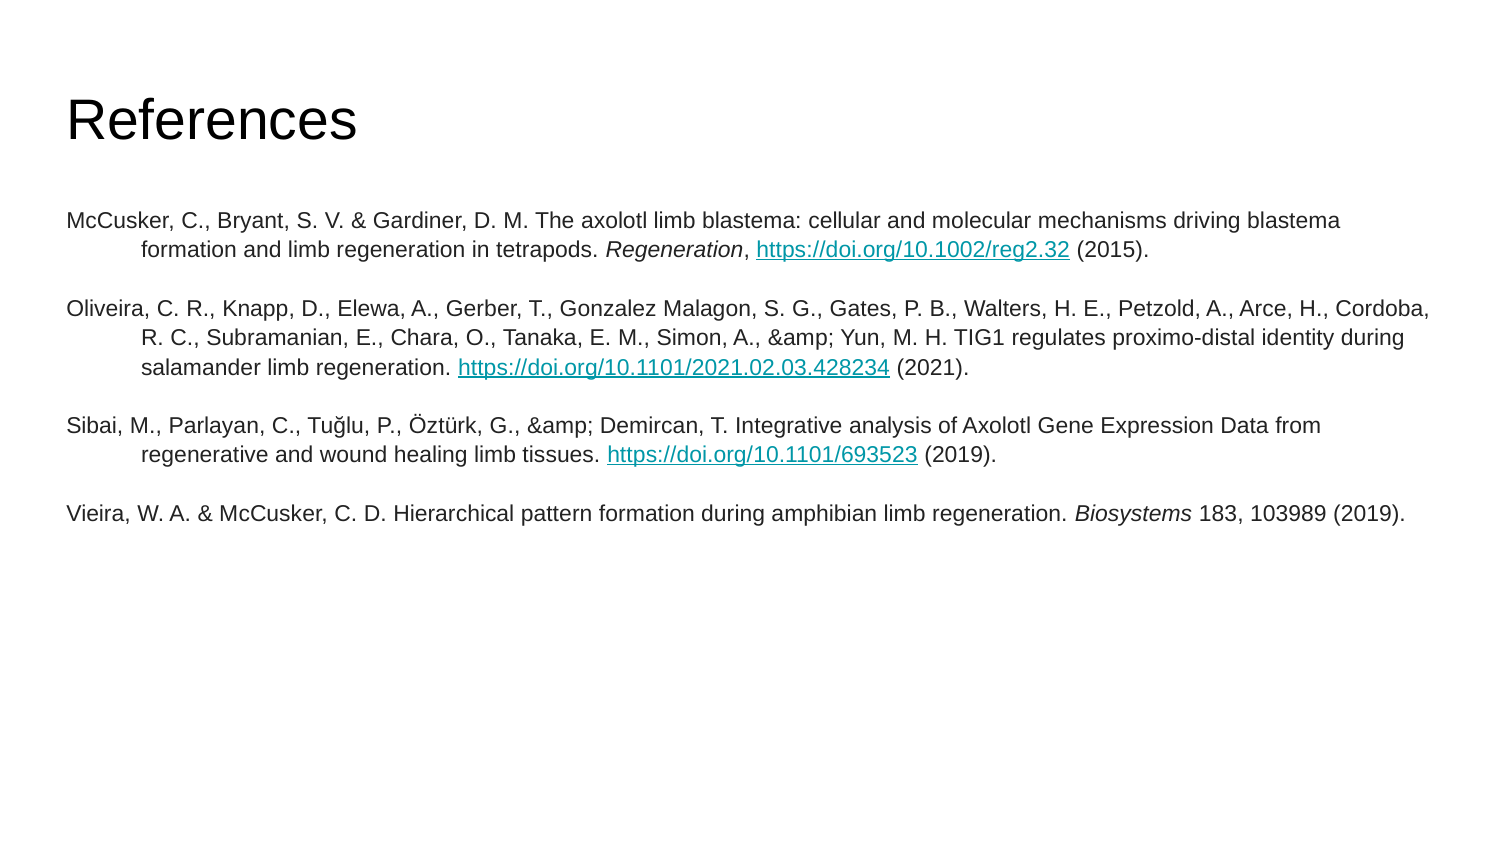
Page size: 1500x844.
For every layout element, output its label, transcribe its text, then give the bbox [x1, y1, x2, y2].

title References [51, 72, 1449, 167]
list McCusker, C., Bryant, S. V. & Gardiner, D. M. The axolotl limb blastema: cellular and molecular mechanisms driving blastema formation and limb regeneration in tetrapods. Regeneration, https://doi.org/10.1002/reg2.32 (2015). Oliveira, C. R., Knapp, D., Elewa, A., Gerber, T., Gonzalez Malagon, S. G., Gates, P. B., Walters, H. E., Petzold, A., Arce, H., Cordoba, R. C., Subramanian, E., Chara, O., Tanaka, E. M., Simon, A., &amp; Yun, M. H. TIG1 regulates proximo-distal identity during salamander limb regeneration. https://doi.org/10.1101/2021.02.03.428234 (2021). Sibai, M., Parlayan, C., Tuğlu, P., Öztürk, G., &amp; Demircan, T. Integrative analysis of Axolotl Gene Expression Data from regenerative and wound healing limb tissues. https://doi.org/10.1101/693523 (2019). Vieira, W. A. & McCusker, C. D. Hierarchical pattern formation during amphibian limb regeneration. Biosystems 183, 103989 (2019). [51, 189, 1449, 750]
